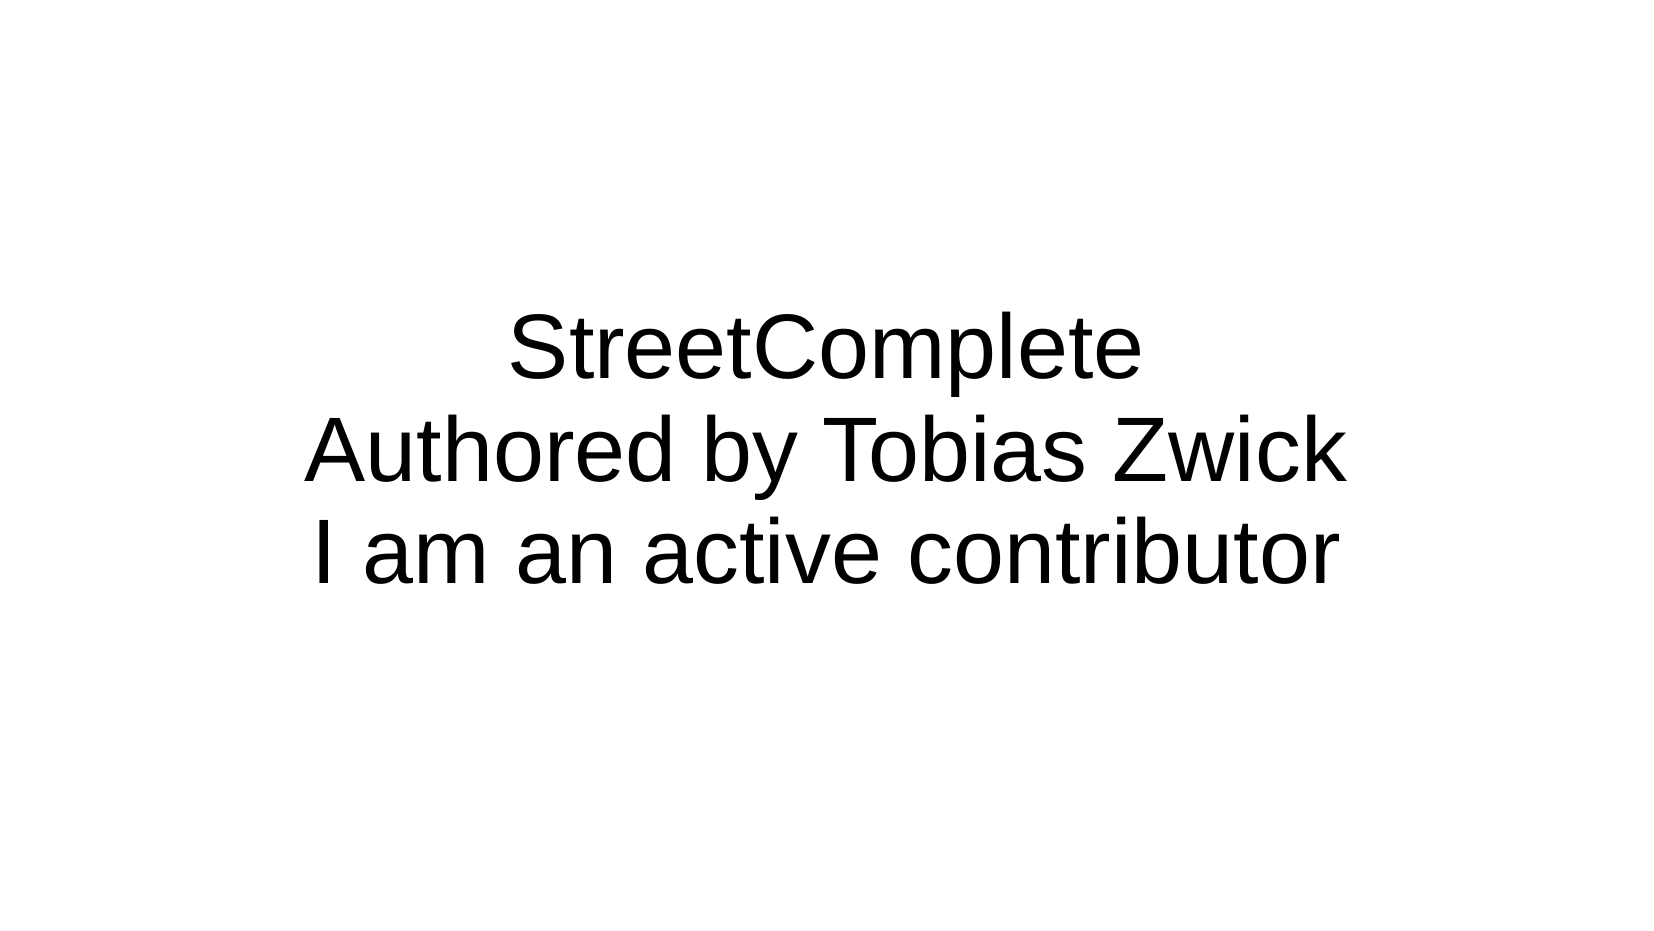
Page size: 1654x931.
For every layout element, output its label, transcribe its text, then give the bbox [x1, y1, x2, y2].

title StreetComplete Authored by Tobias Zwick I am an active contributor [82, 37, 1571, 863]
